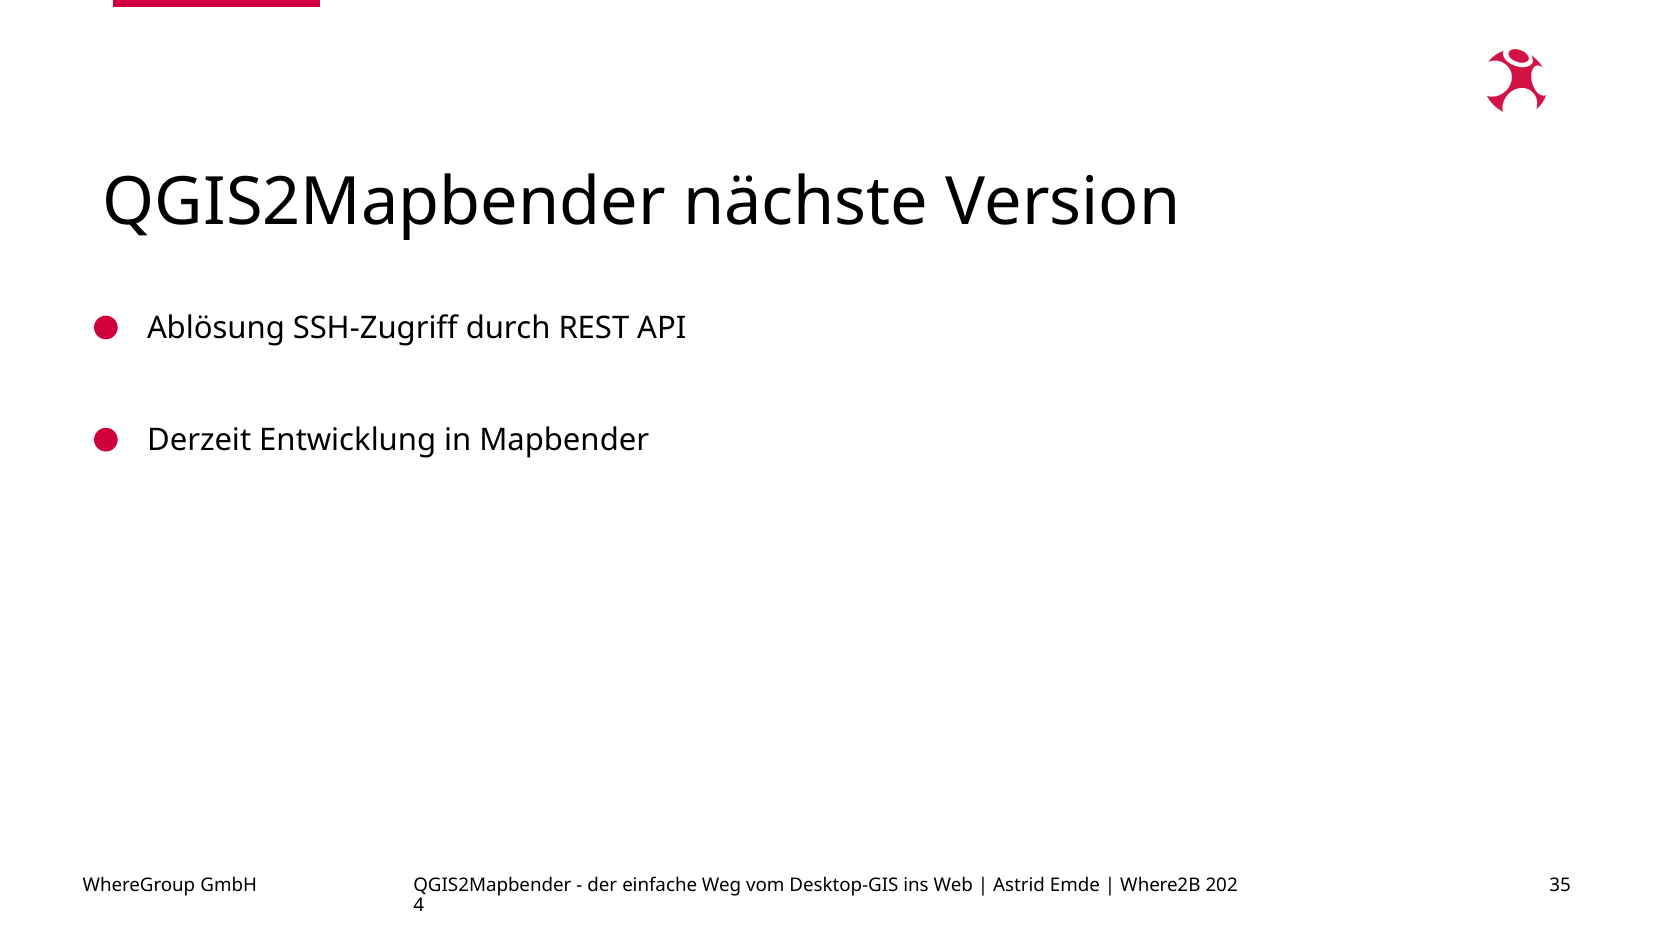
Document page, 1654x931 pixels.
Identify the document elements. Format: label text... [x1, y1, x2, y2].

text_box Derzeit Entwicklung in Mapbender [147, 419, 1477, 458]
picture [1483, 49, 1554, 118]
text_box Ablösung SSH-Zugriff durch REST API [147, 307, 1477, 345]
text_box [94, 427, 118, 452]
text_box [94, 315, 118, 340]
text_box QGIS2Mapbender nächste Version [102, 157, 1477, 238]
